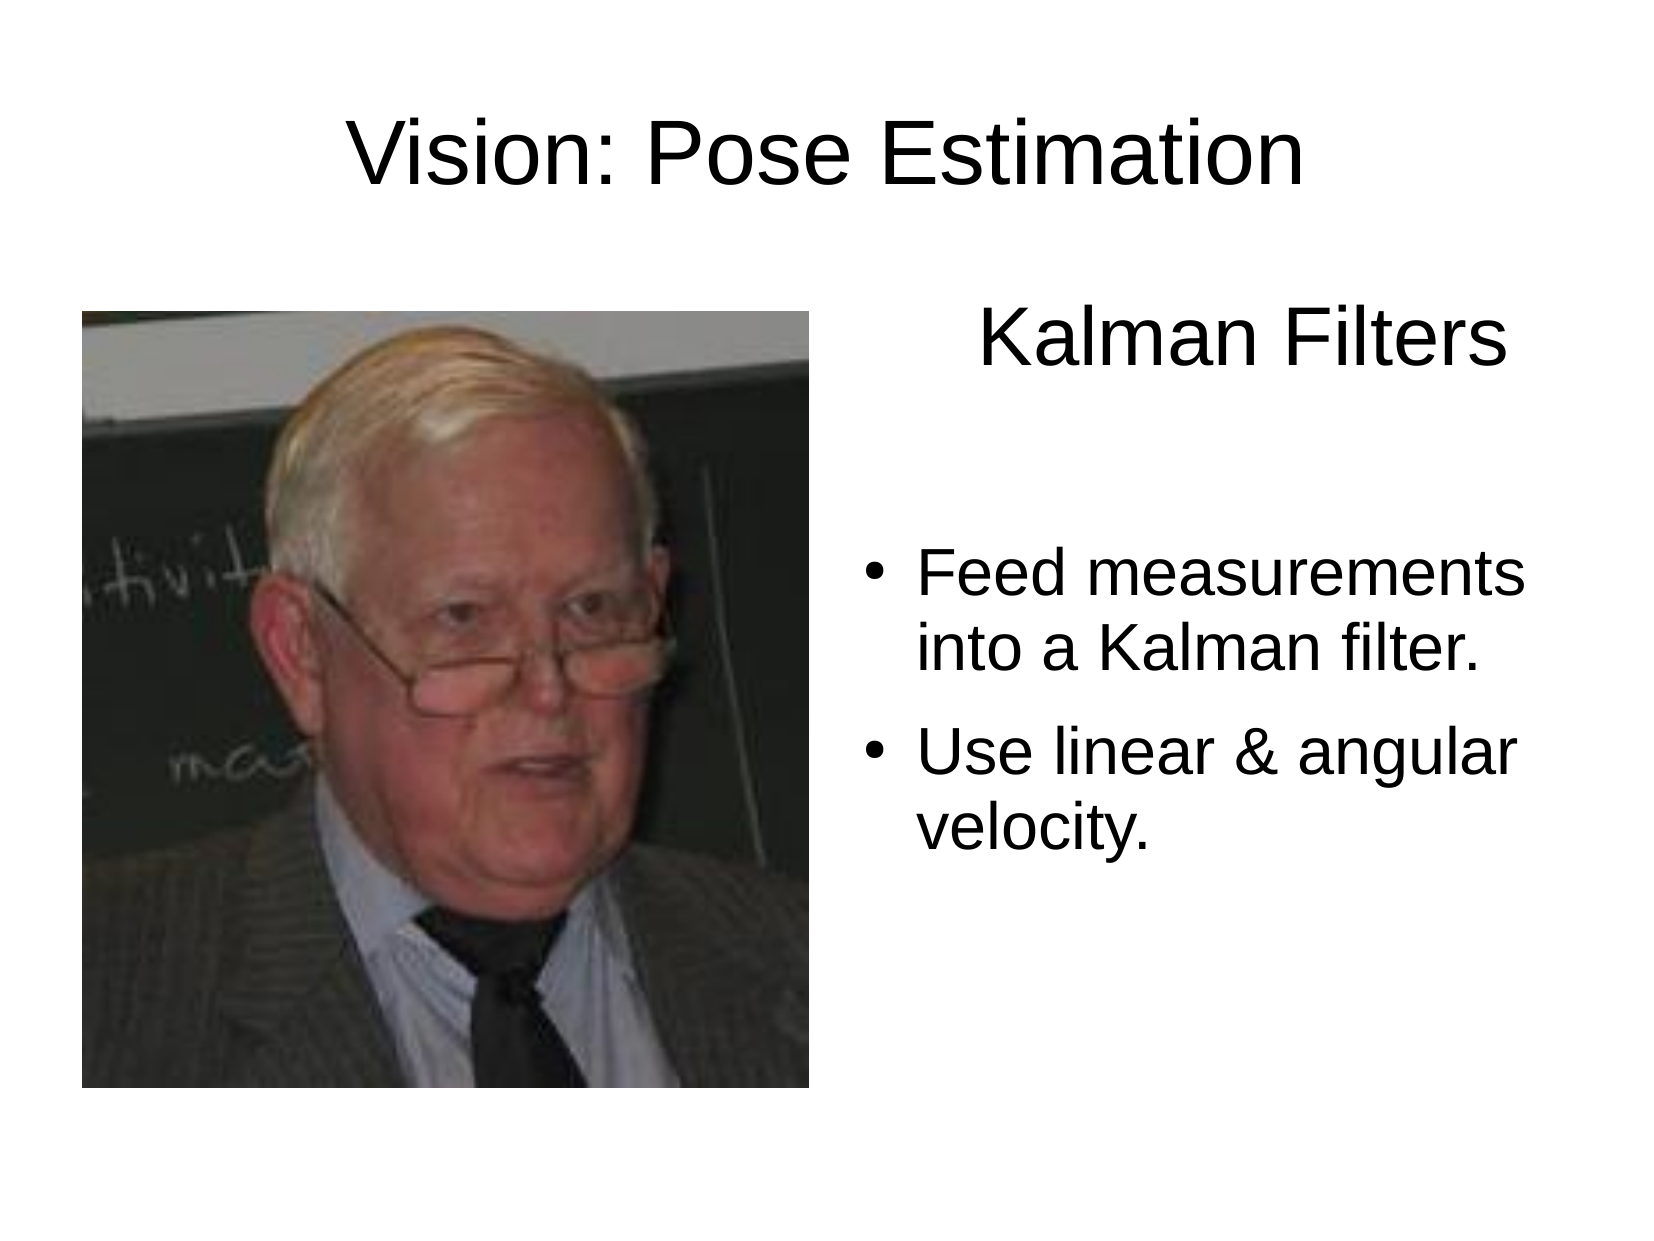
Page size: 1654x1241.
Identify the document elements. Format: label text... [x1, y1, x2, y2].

title Vision: Pose Estimation [82, 49, 1571, 257]
picture [82, 311, 809, 1088]
list Kalman Filters Feed measurements into a Kalman filter. Use linear & angular velocity. [845, 290, 1572, 1094]
